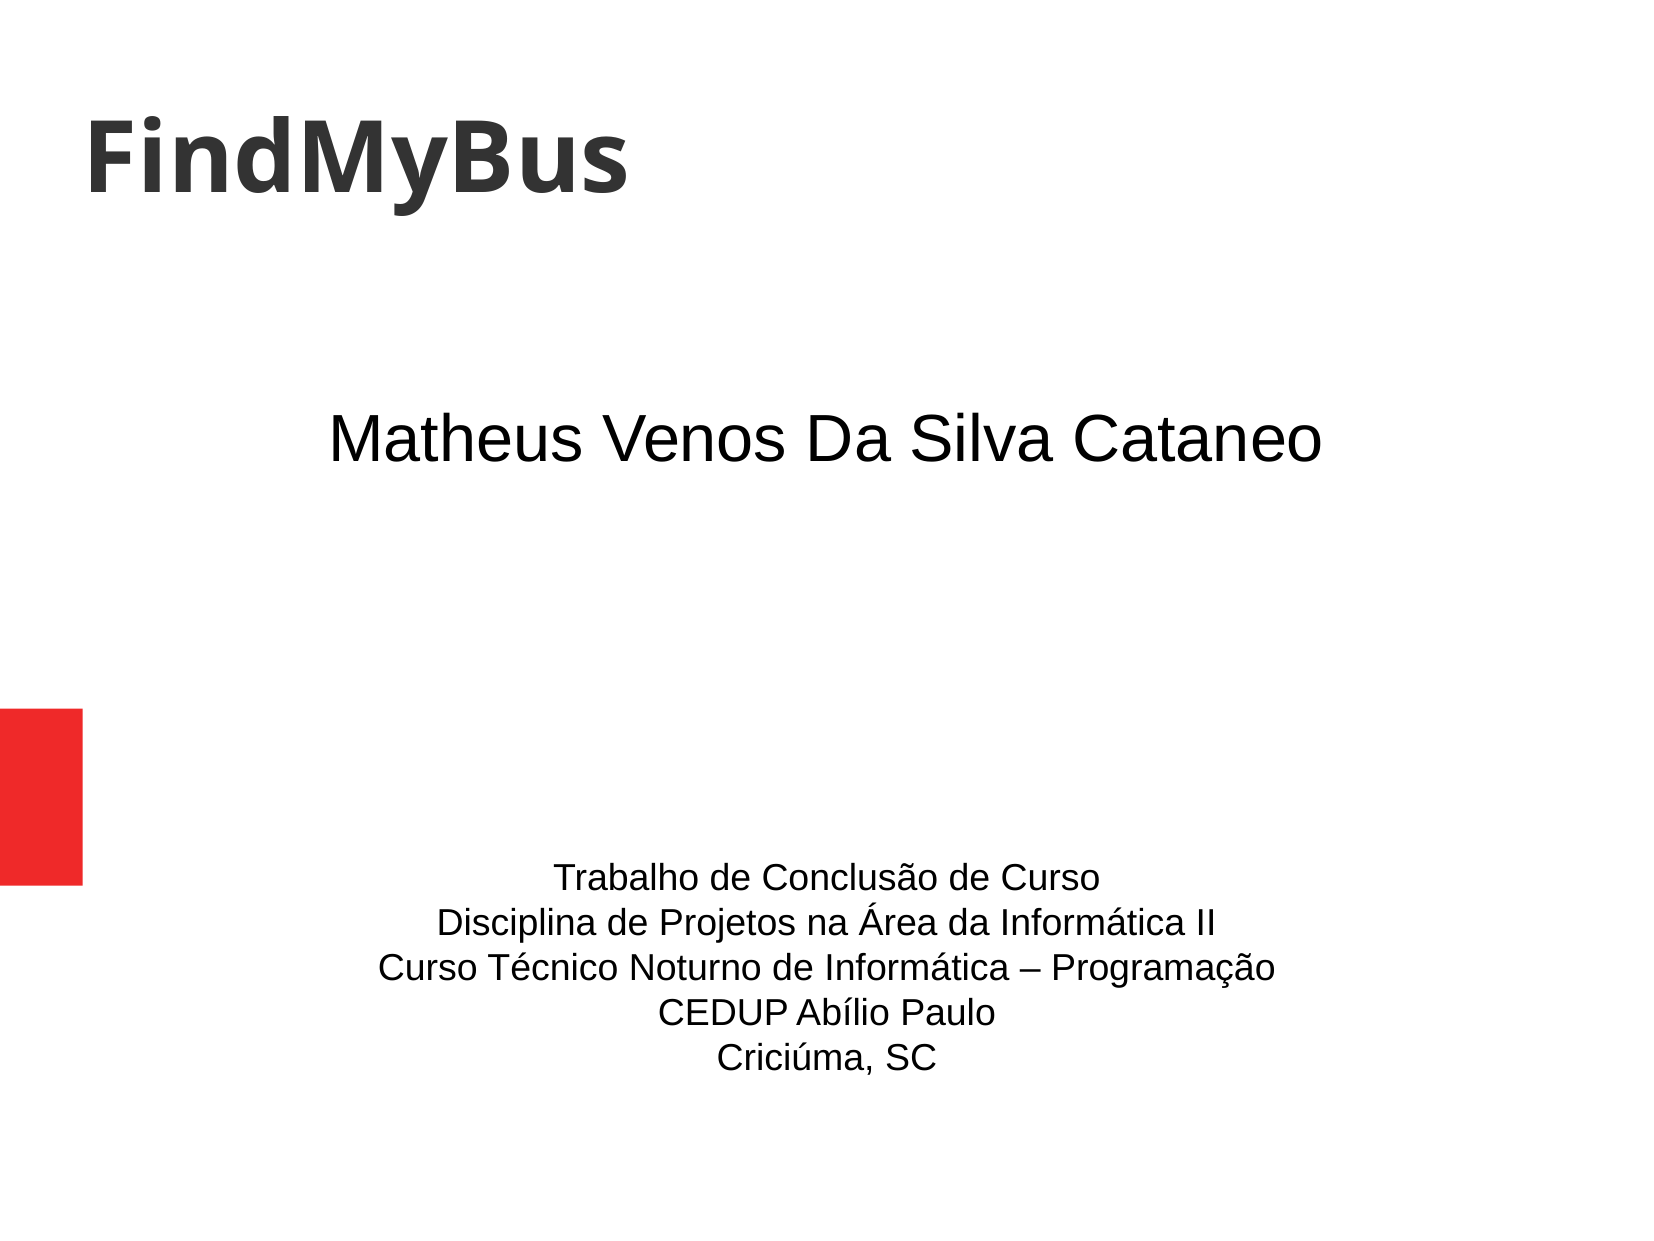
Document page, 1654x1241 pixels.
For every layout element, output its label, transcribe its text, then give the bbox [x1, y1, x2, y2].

text_box Matheus Venos Da Silva Cataneo [82, 290, 1571, 579]
text_box FindMyBus [82, 49, 1571, 257]
text_box Trabalho de Conclusão de Curso Disciplina de Projetos na Área da Informática II Curso Técnico Noturno de Informática – Programação CEDUP Abílio Paulo Criciúma, SC [82, 821, 1571, 1111]
